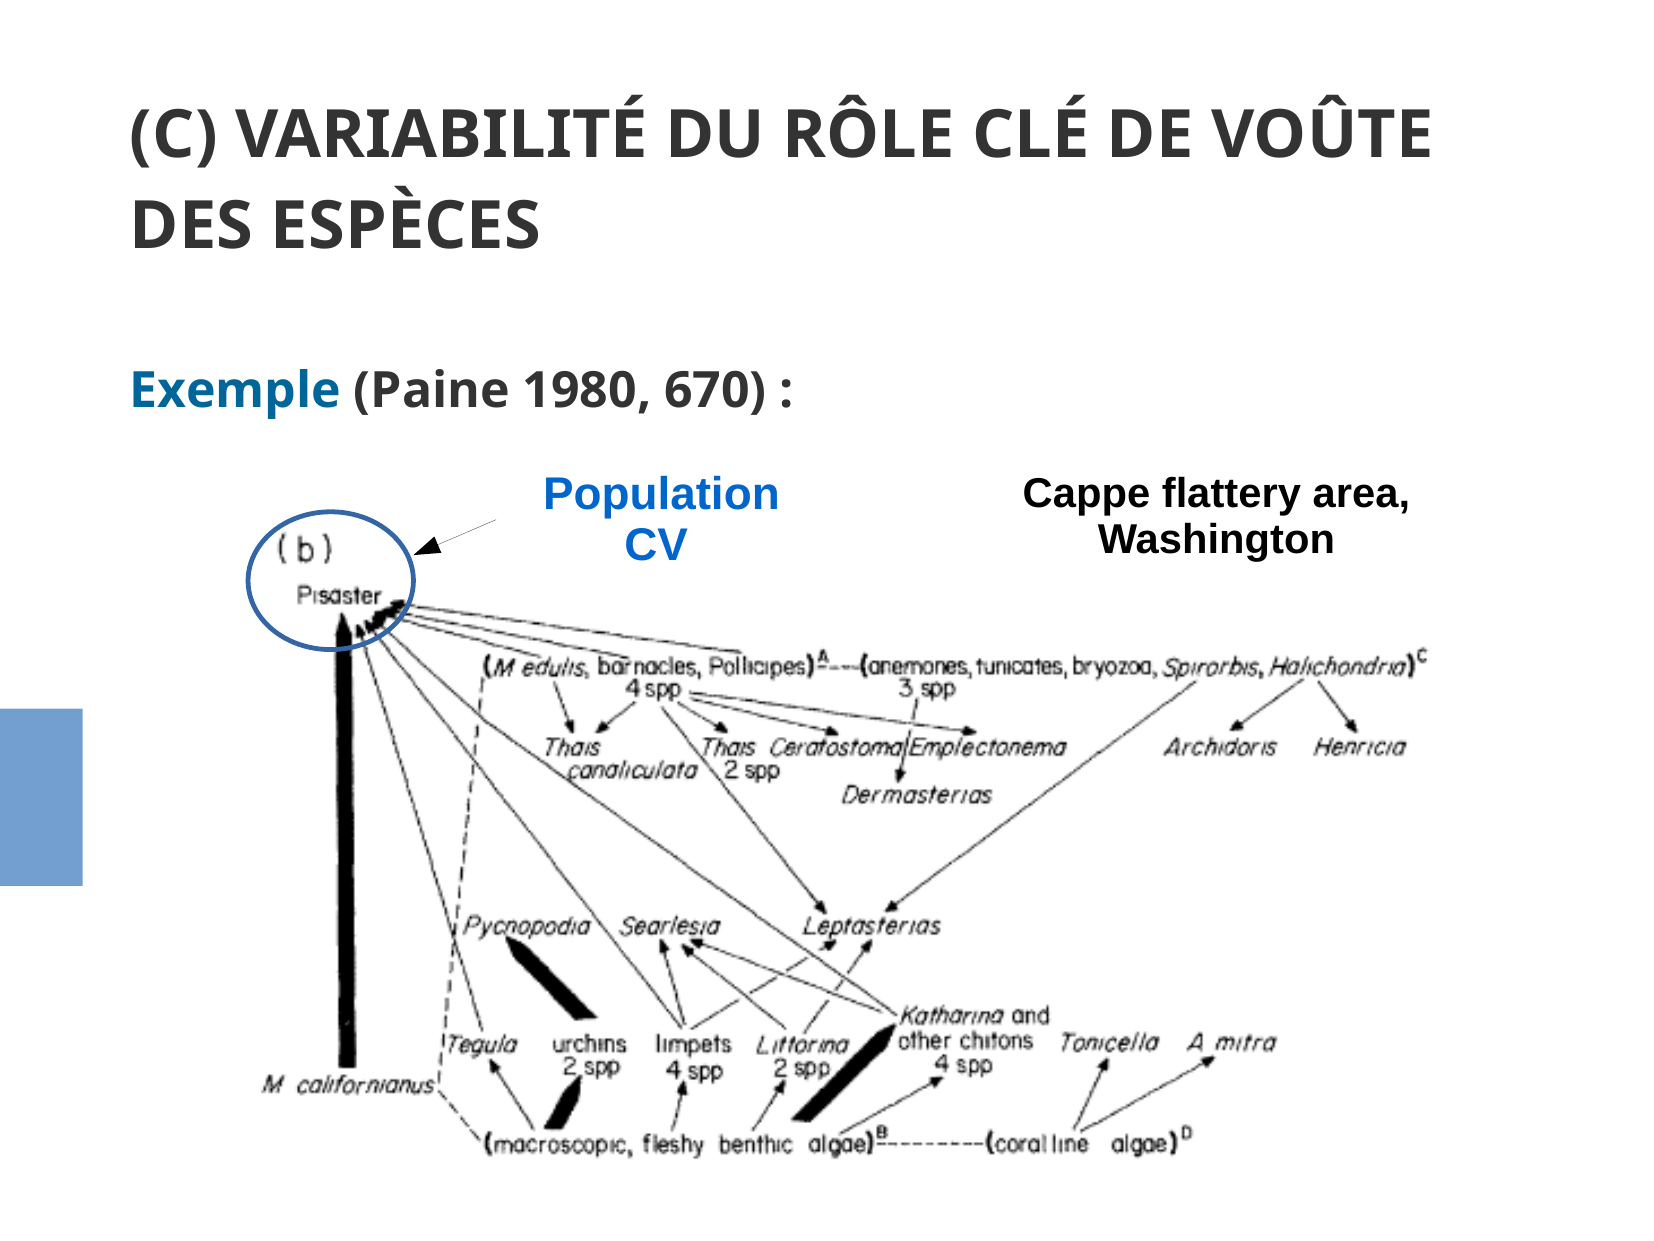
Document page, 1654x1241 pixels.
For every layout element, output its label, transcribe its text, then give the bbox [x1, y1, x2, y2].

title (C) VARIABILITÉ DU RÔLE CLÉ DE VOÛTE DES ESPÈCES [129, 59, 1536, 296]
text_box Cappe flattery area, Washington [968, 460, 1465, 603]
list Exemple (Paine 1980, 670) : [129, 354, 1536, 1074]
picture [251, 519, 411, 647]
text_box Population CV [496, 460, 827, 602]
picture [211, 519, 1477, 1170]
